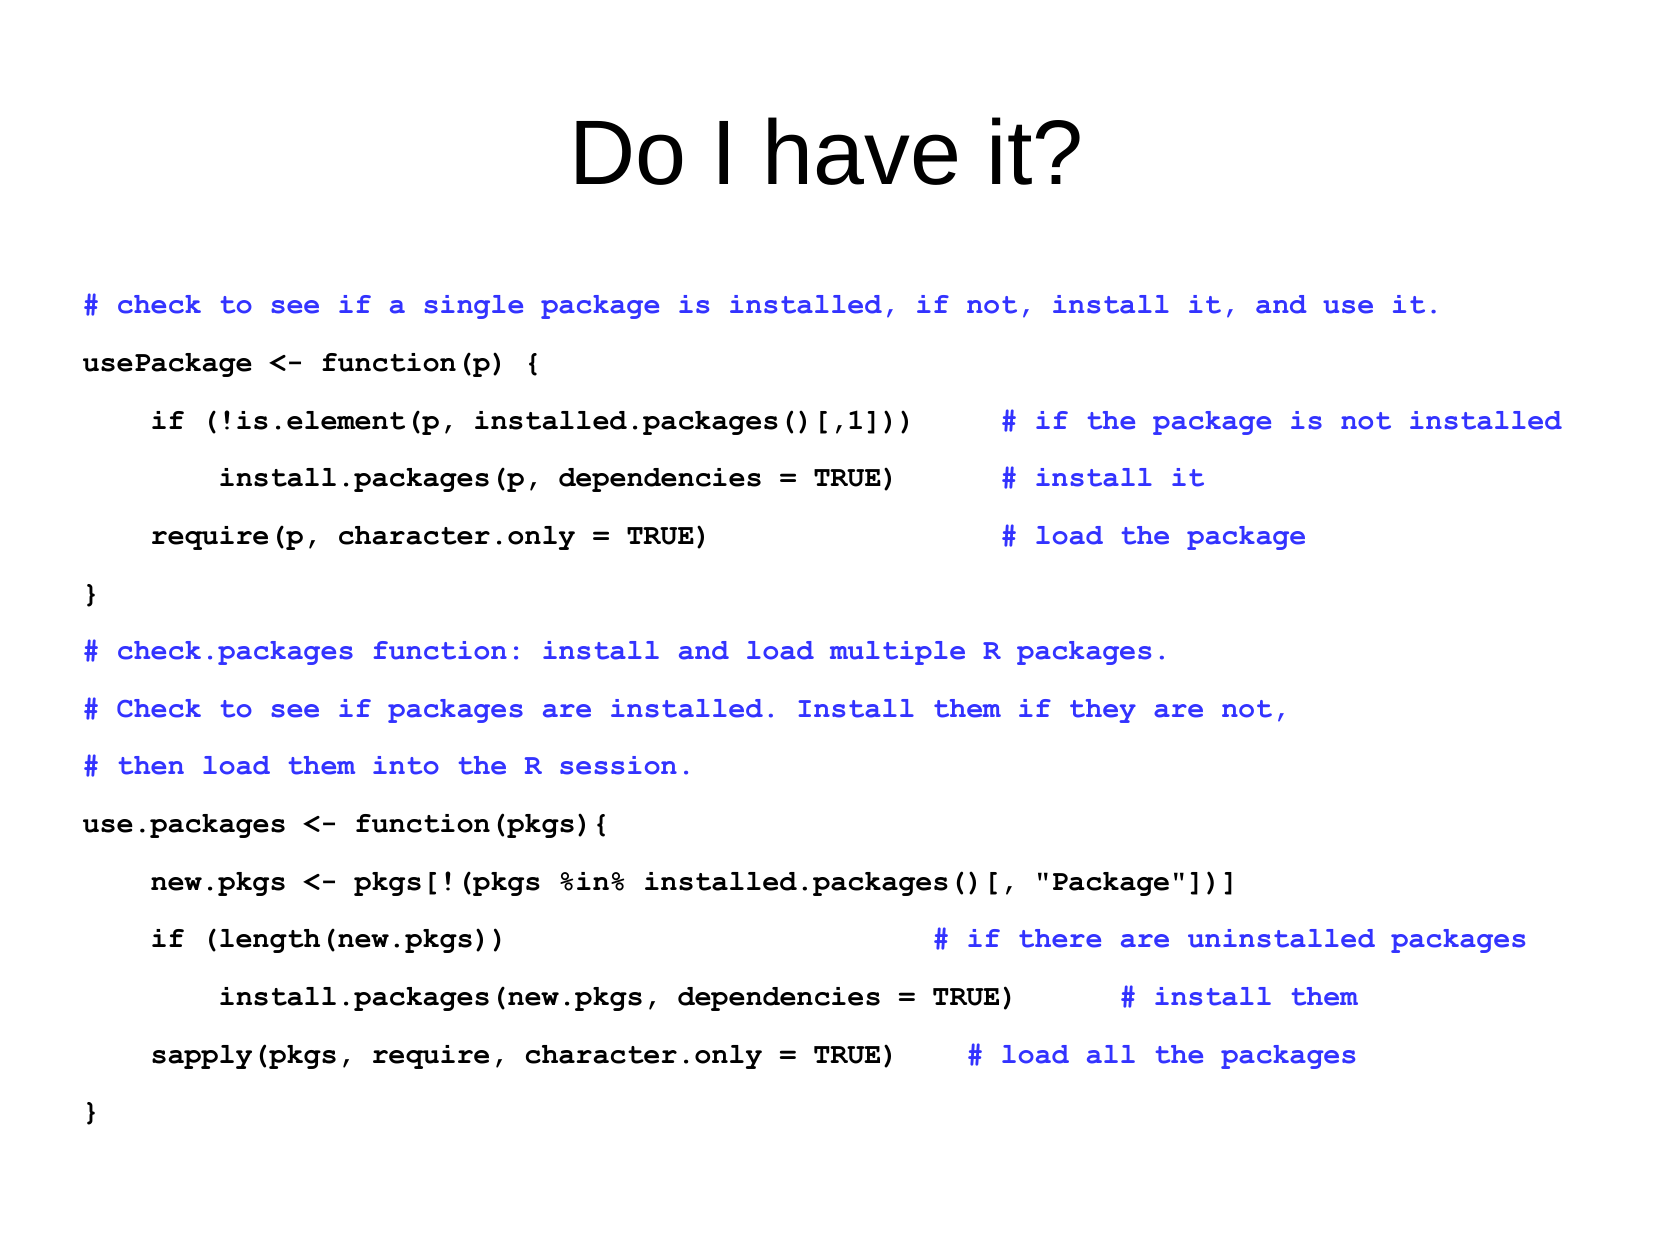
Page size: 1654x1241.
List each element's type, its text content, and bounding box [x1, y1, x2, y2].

title Do I have it? [82, 49, 1571, 257]
list # check to see if a single package is installed, if not, install it, and use it. usePackage <- function(p) { if (!is.element(p, installed.packages()[,1])) # if the package is not installed install.packages(p, dependencies = TRUE) # install it require(p, character.only = TRUE) # load the package } # check.packages function: install and load multiple R packages. # Check to see if packages are installed. Install them if they are not, # then load them into the R session. use.packages <- function(pkgs){ new.pkgs <- pkgs[!(pkgs %in% installed.packages()[, "Package"])] if (length(new.pkgs)) # if there are uninstalled packages install.packages(new.pkgs, dependencies = TRUE) # install them sapply(pkgs, require, character.only = TRUE) # load all the packages } [82, 290, 1571, 1158]
